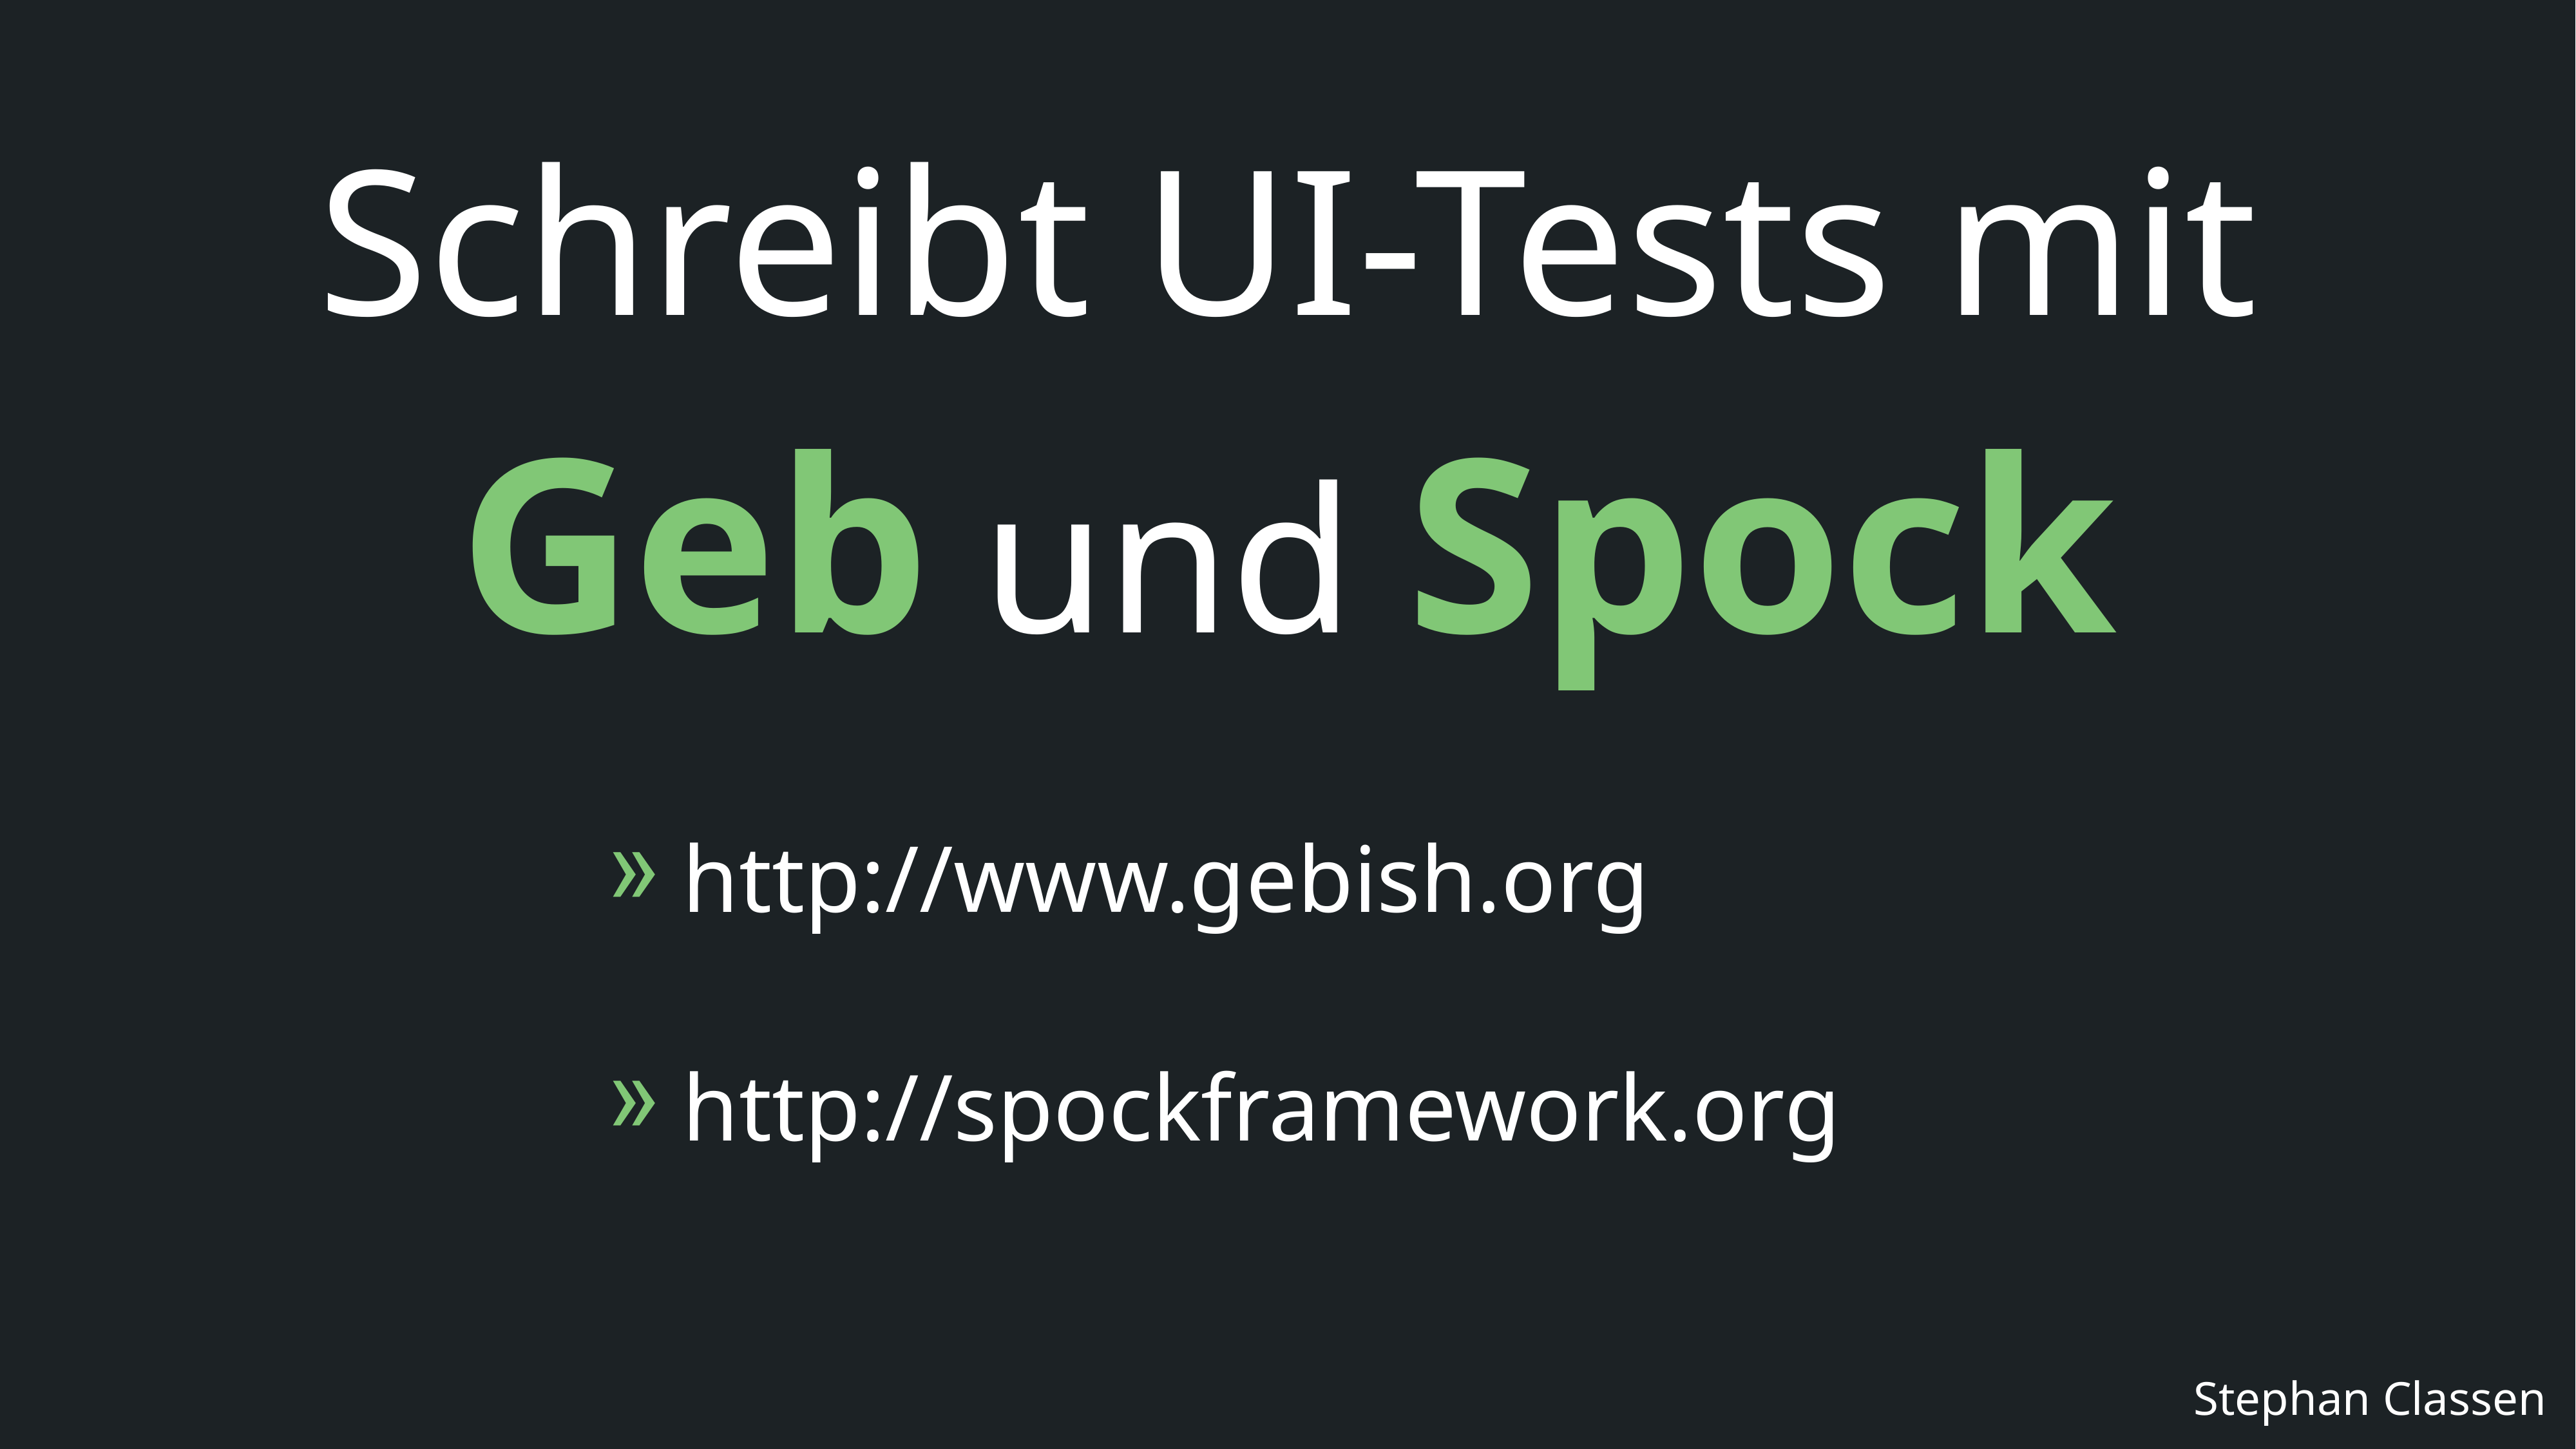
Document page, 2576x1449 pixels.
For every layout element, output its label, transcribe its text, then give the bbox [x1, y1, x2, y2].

text_box Stephan Classen [1795, 1361, 2557, 1434]
text_box http://www.gebish.org http://spockframework.org [597, 810, 2173, 1297]
text_box Schreibt UI-Tests mit Geb und Spock [59, 95, 2517, 659]
